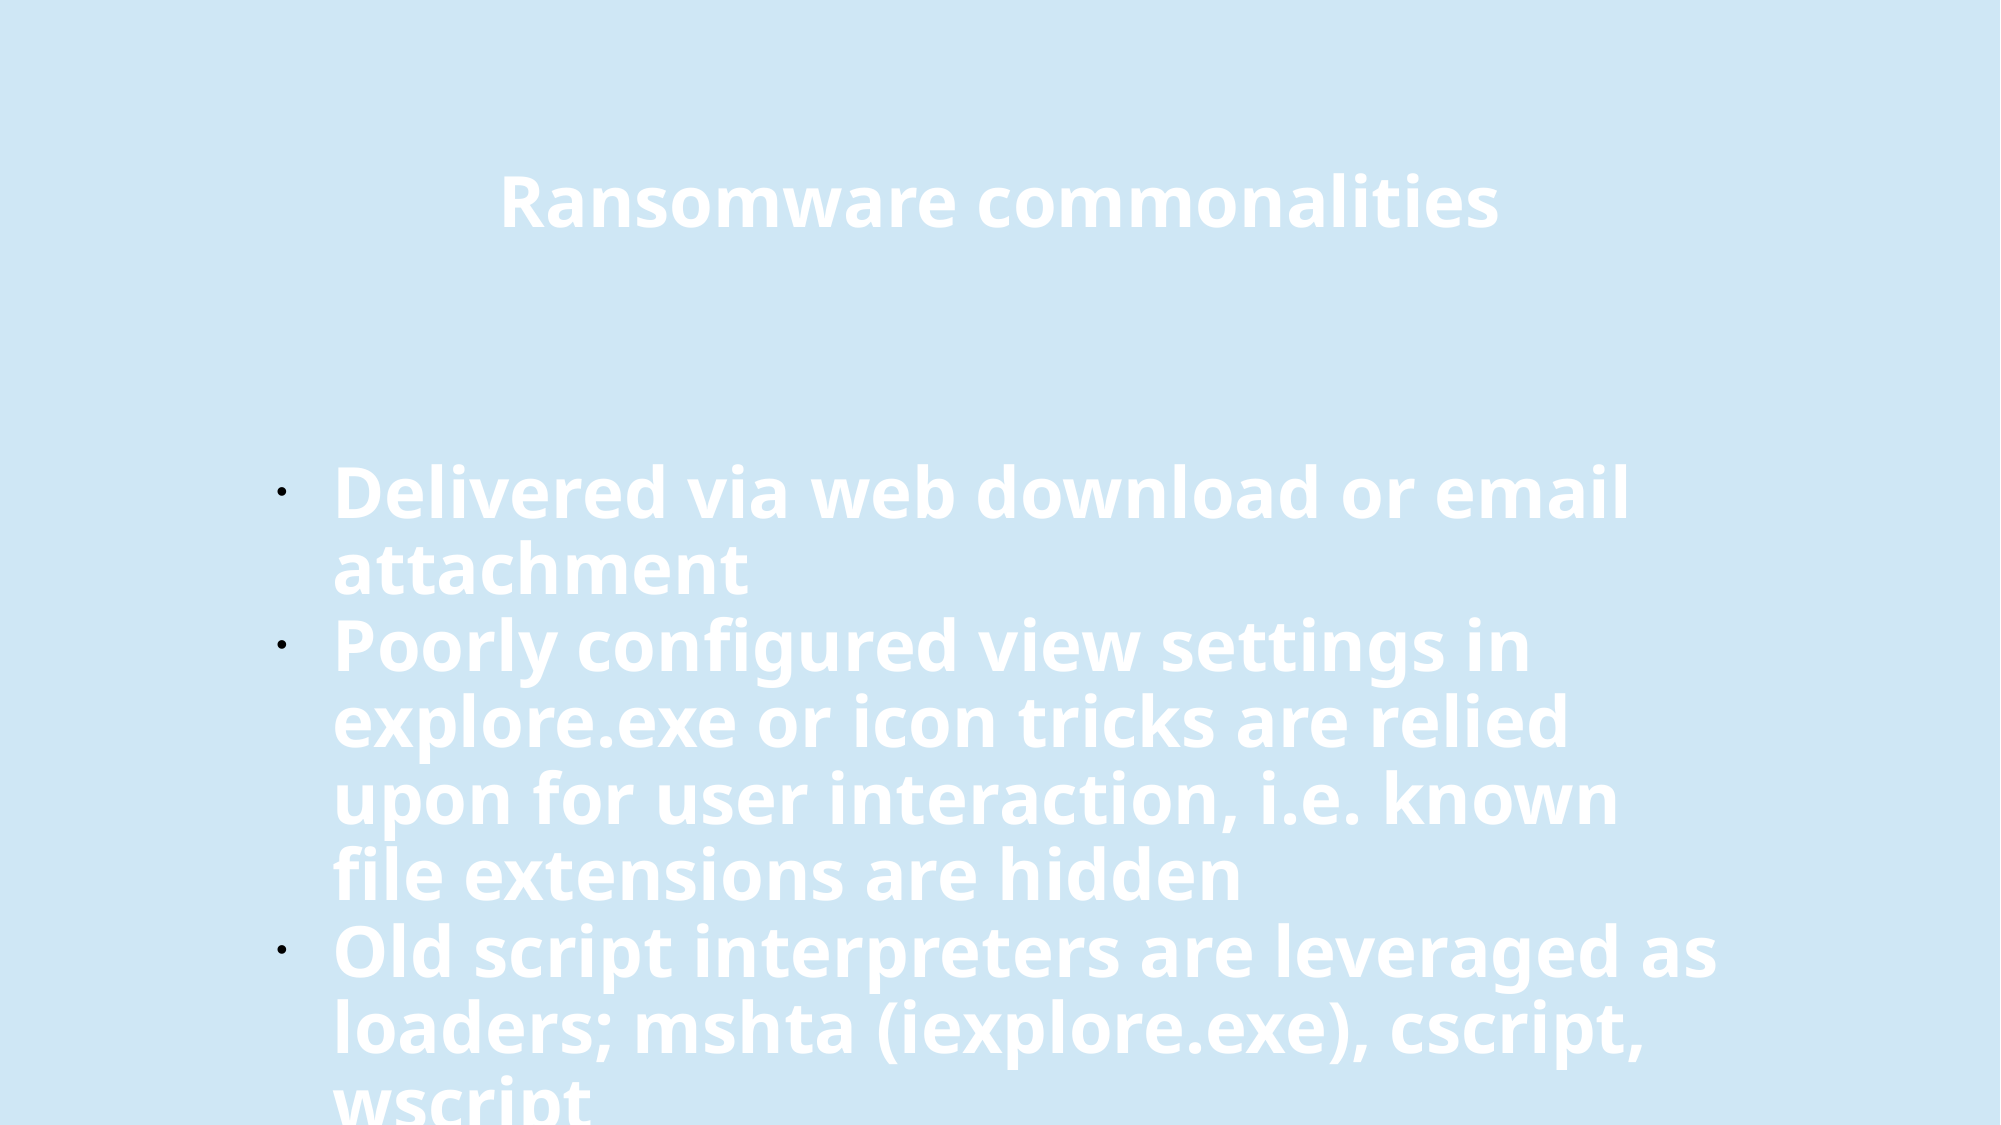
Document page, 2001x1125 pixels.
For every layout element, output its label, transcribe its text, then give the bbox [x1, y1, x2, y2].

subtitle Delivered via web download or email attachment Poorly configured view settings in explore.exe or icon tricks are relied upon for user interaction, i.e. known file extensions are hidden Old script interpreters are leveraged as loaders; mshta (iexplore.exe), cscript, wscript Ultimately a binary in a non-standard location is executed [261, 551, 1739, 863]
title Ransomware commonalities [261, 159, 1739, 551]
